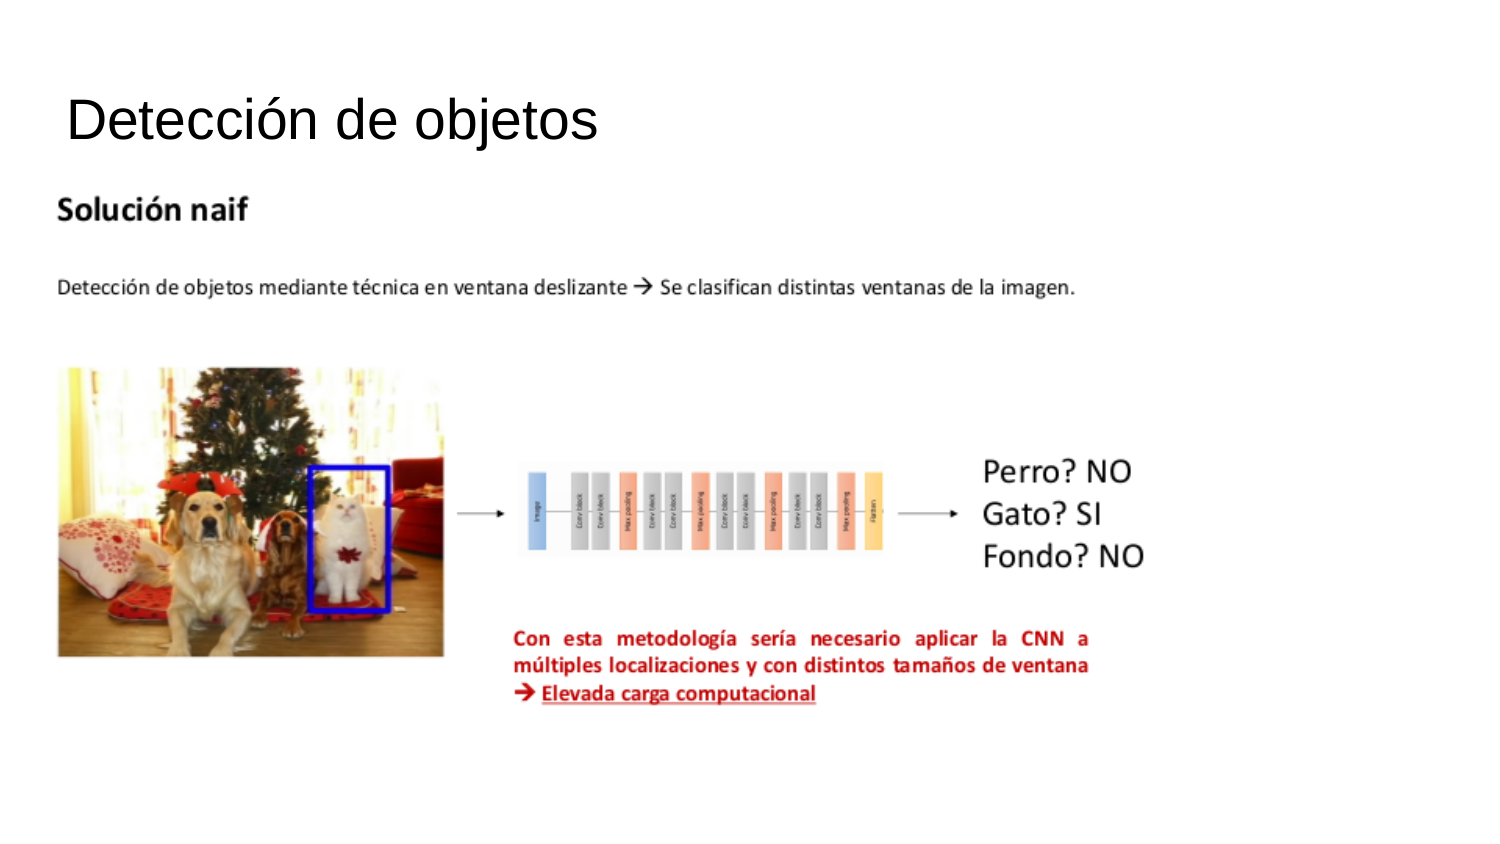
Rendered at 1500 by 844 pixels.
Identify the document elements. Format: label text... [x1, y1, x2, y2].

title Detección de objetos [51, 72, 1449, 167]
picture [51, 188, 1170, 718]
